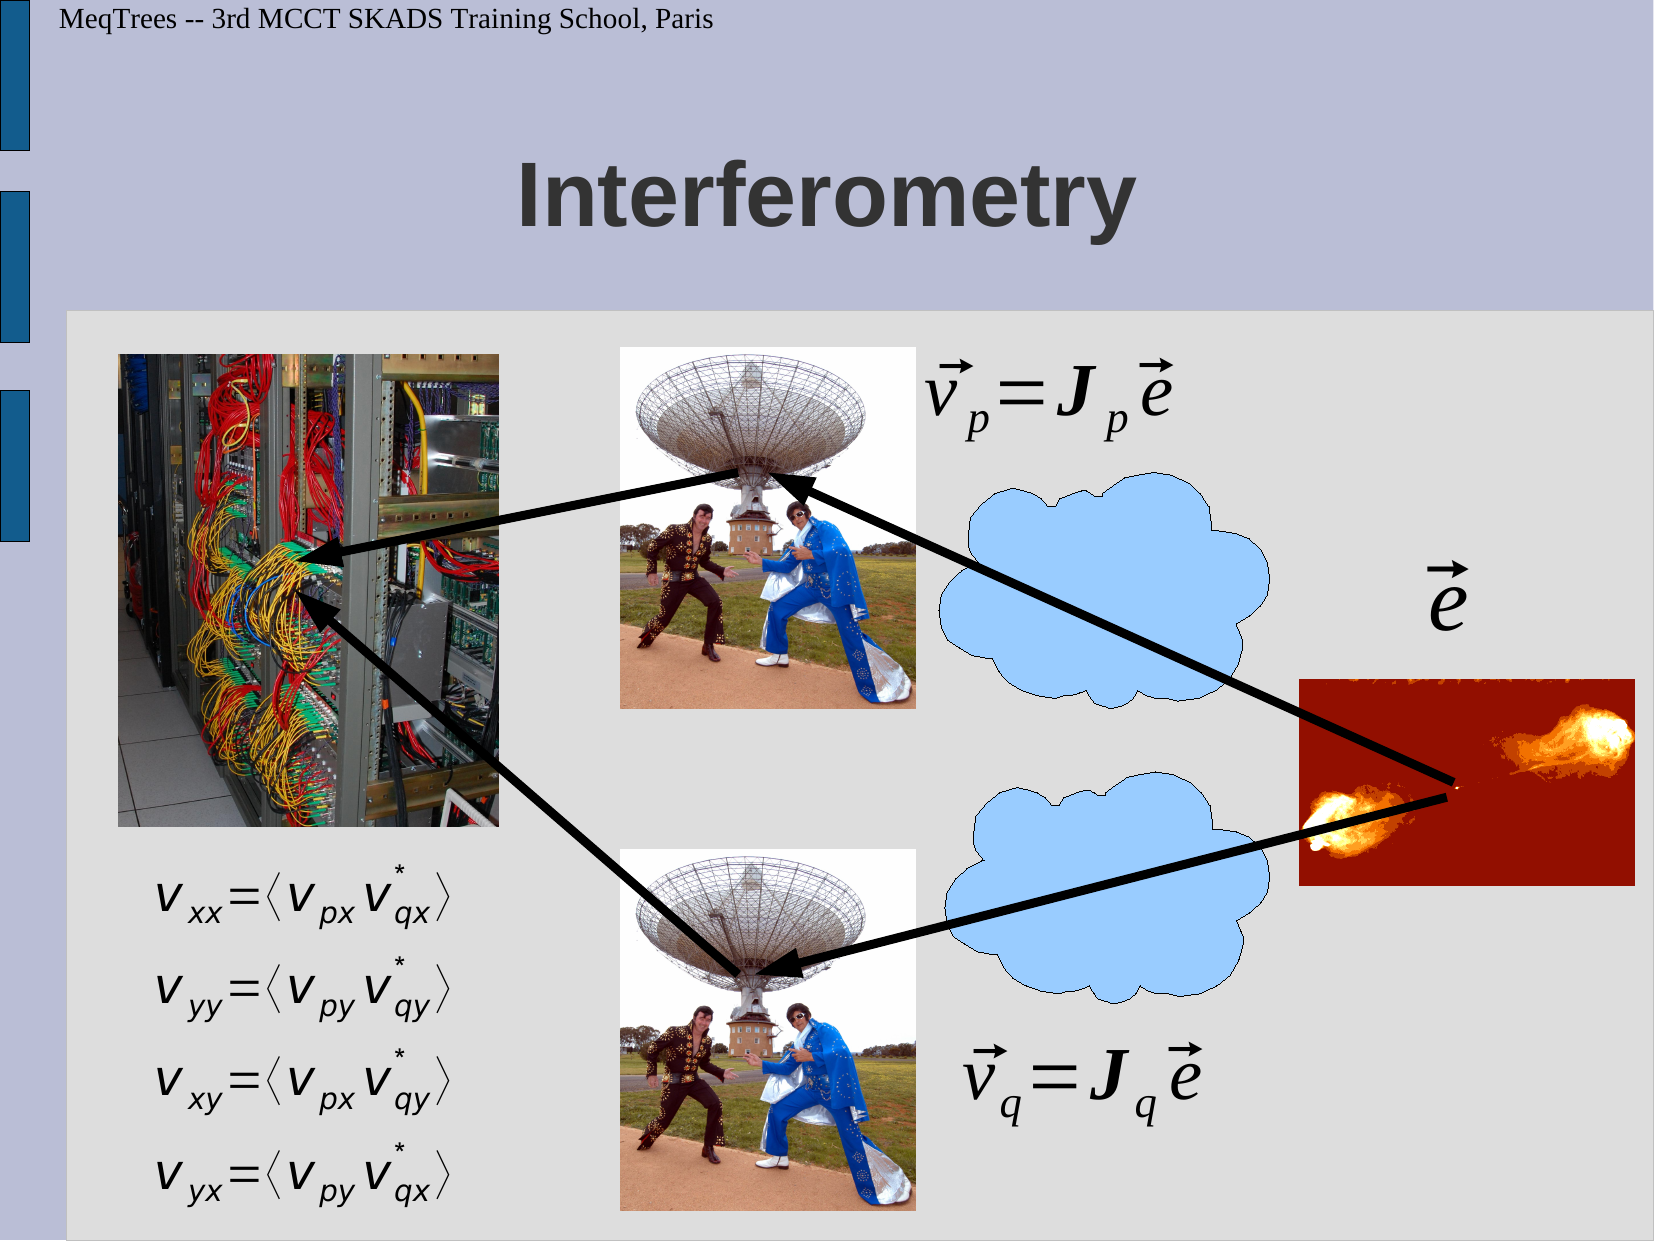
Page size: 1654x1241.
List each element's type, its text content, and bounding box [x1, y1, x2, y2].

picture [620, 849, 916, 1211]
text_box [968, 472, 1270, 676]
picture [118, 354, 499, 827]
picture [1299, 679, 1635, 886]
chart [1417, 548, 1477, 650]
title Interferometry [121, 98, 1534, 291]
chart [953, 1033, 1211, 1128]
picture [620, 347, 916, 709]
text_box [938, 568, 1224, 709]
chart [916, 349, 1182, 443]
text_box [944, 771, 1254, 920]
text_box [950, 850, 1270, 1004]
chart [147, 841, 458, 1241]
